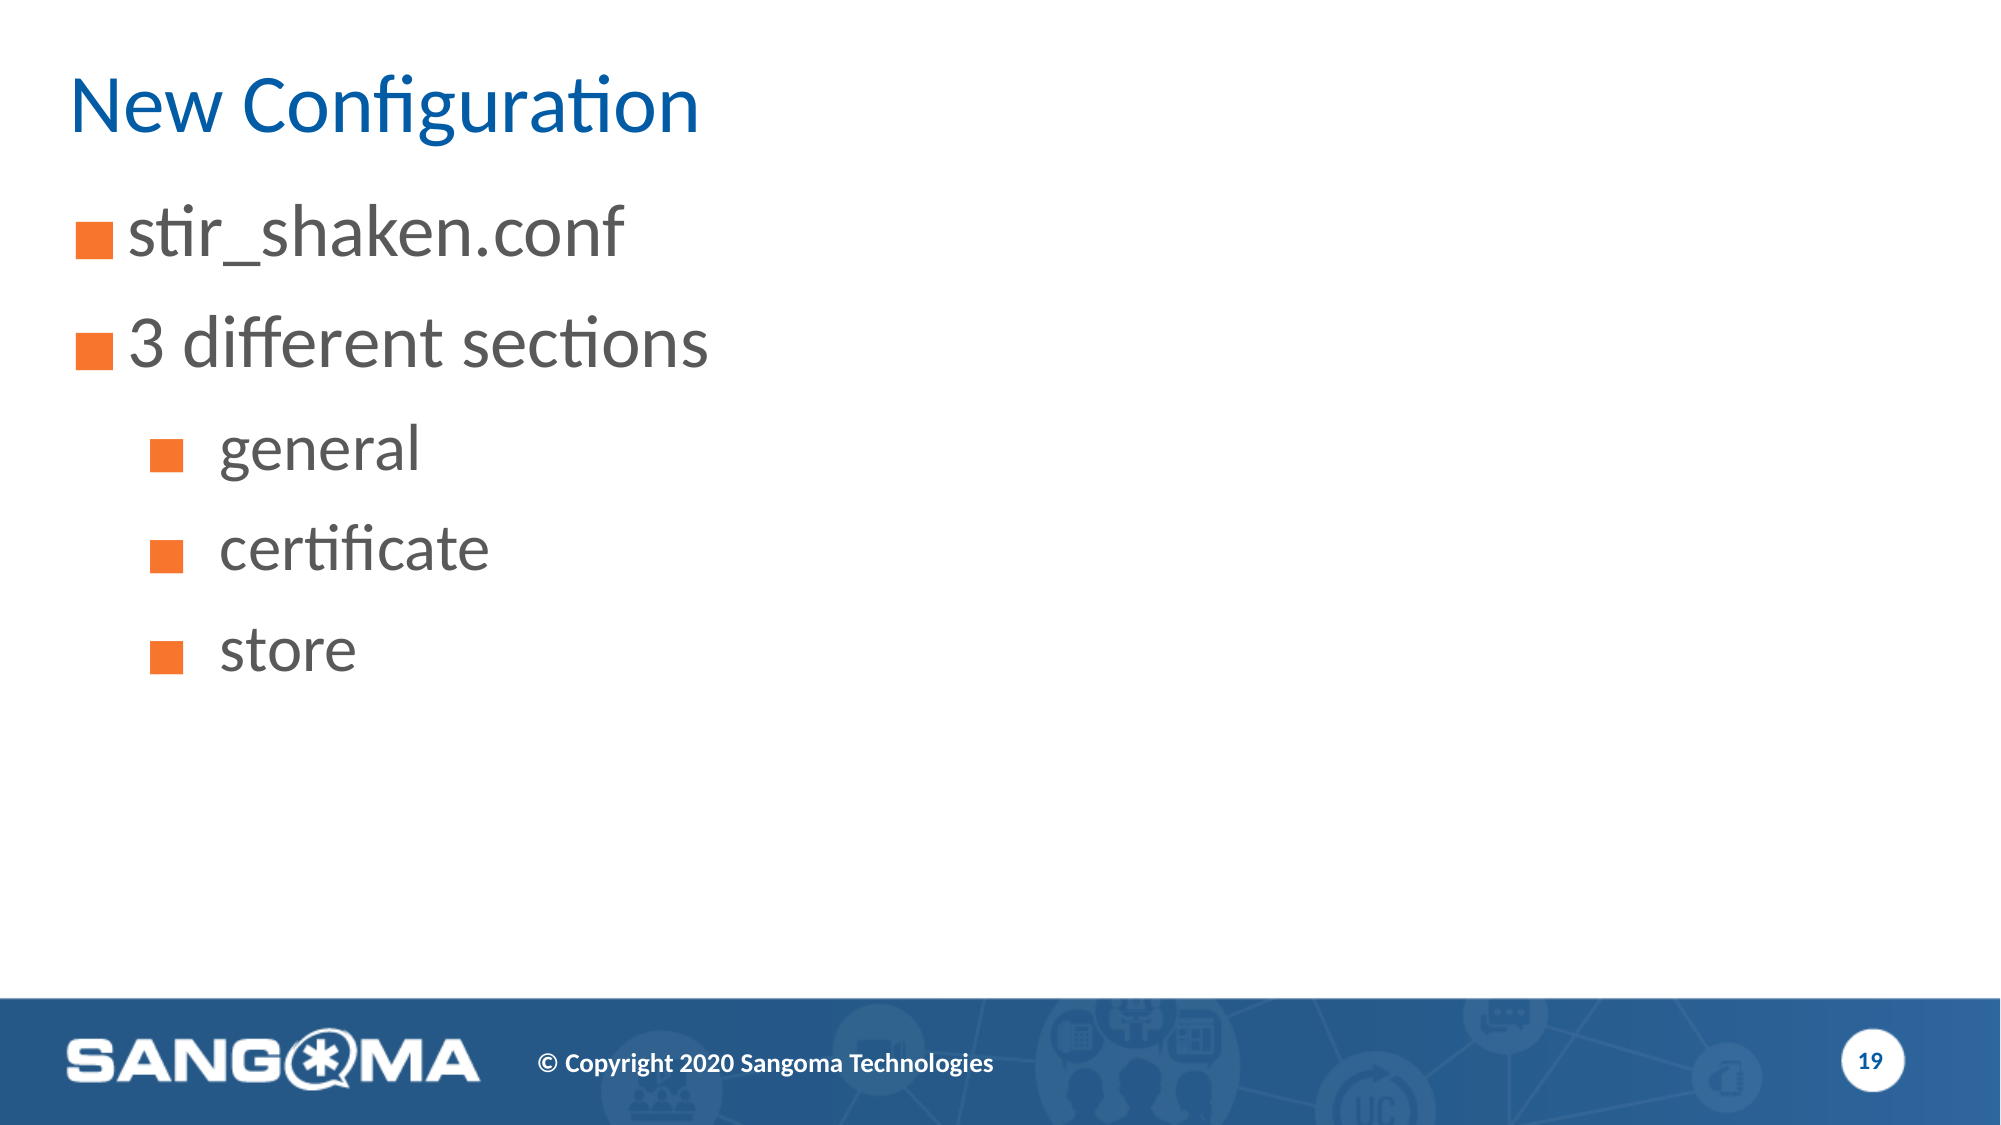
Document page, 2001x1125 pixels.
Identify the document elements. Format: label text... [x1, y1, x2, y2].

picture [0, 0, 2001, 1125]
list stir_shaken.conf 3 different sections general certificate store [54, 174, 1945, 999]
title New Configuration [54, 48, 1945, 164]
